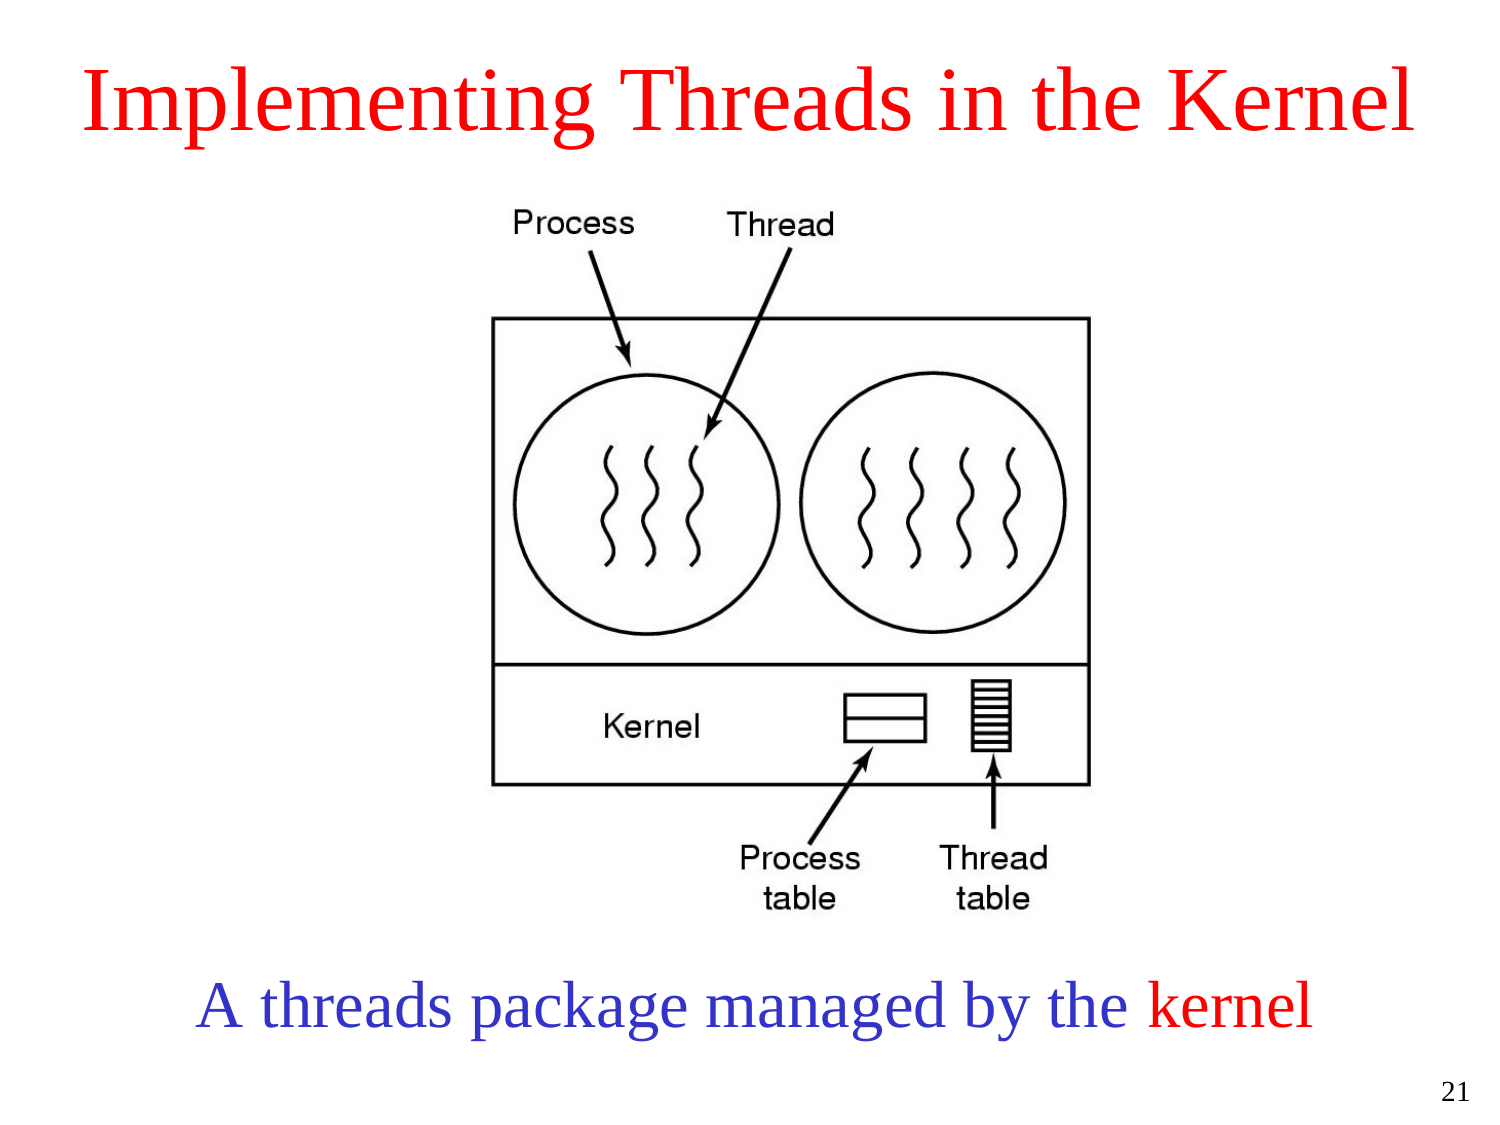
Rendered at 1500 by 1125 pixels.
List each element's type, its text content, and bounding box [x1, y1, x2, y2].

picture [408, 196, 1098, 926]
text_box A threads package managed by the kernel [117, 953, 1393, 1057]
text_box <number> [1404, 1064, 1486, 1125]
text_box Implementing Threads in the Kernel [0, 0, 1500, 188]
